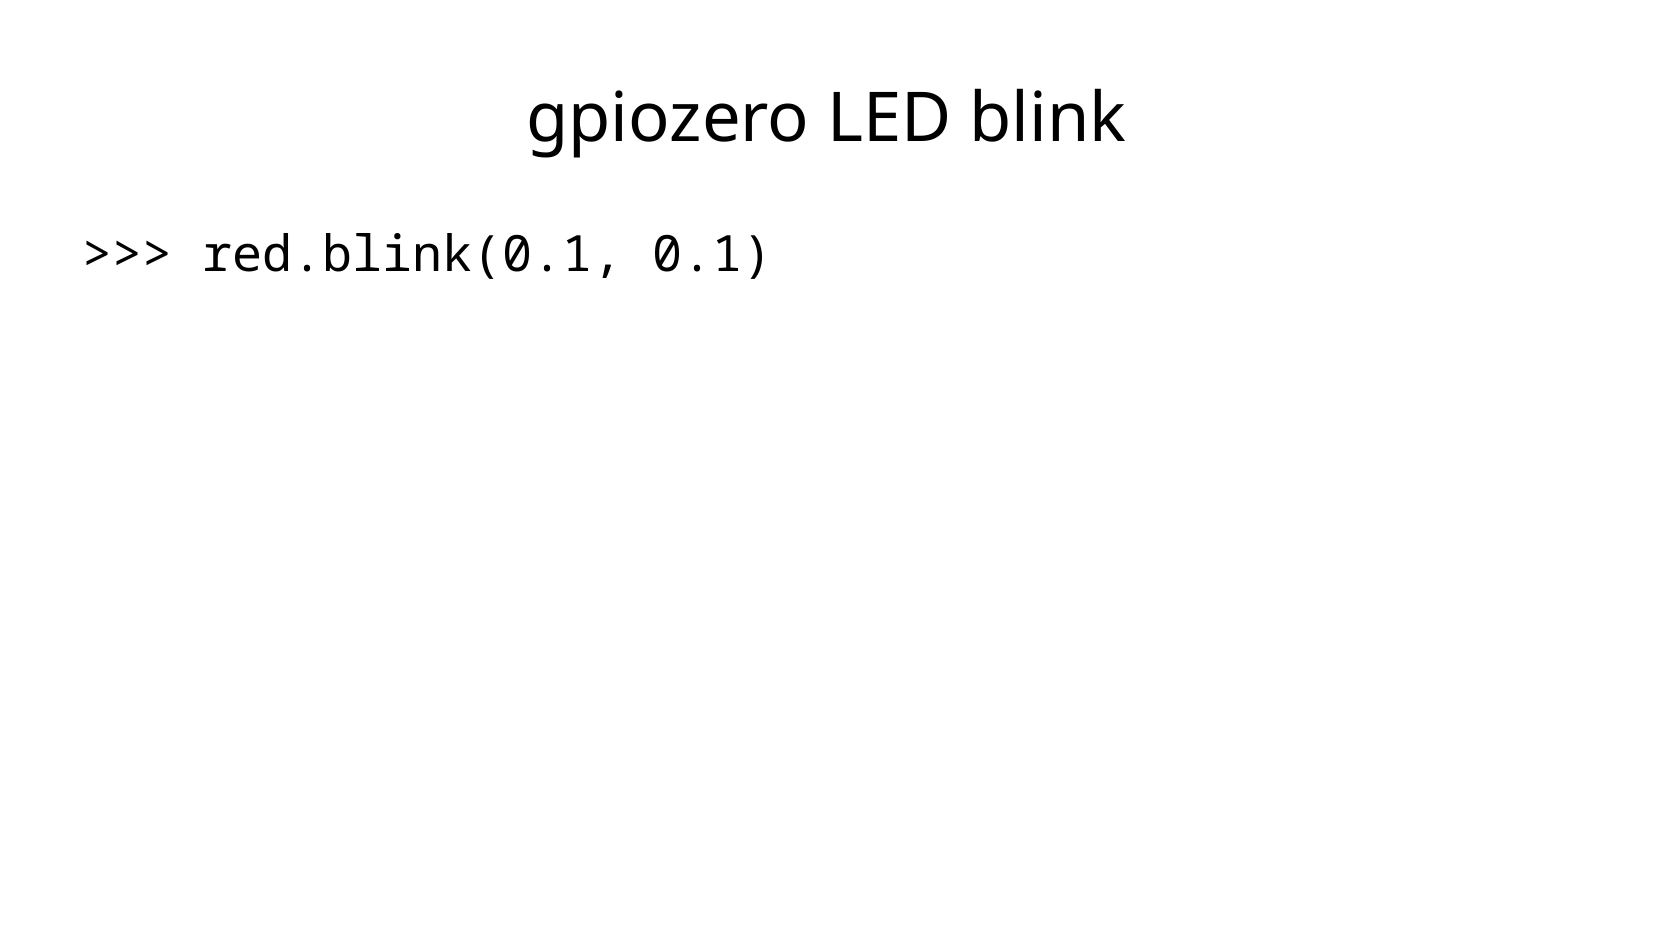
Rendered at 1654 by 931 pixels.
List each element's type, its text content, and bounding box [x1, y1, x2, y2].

list >>> red.blink(0.1, 0.1) [82, 217, 1571, 758]
title gpiozero LED blink [82, 37, 1571, 193]
